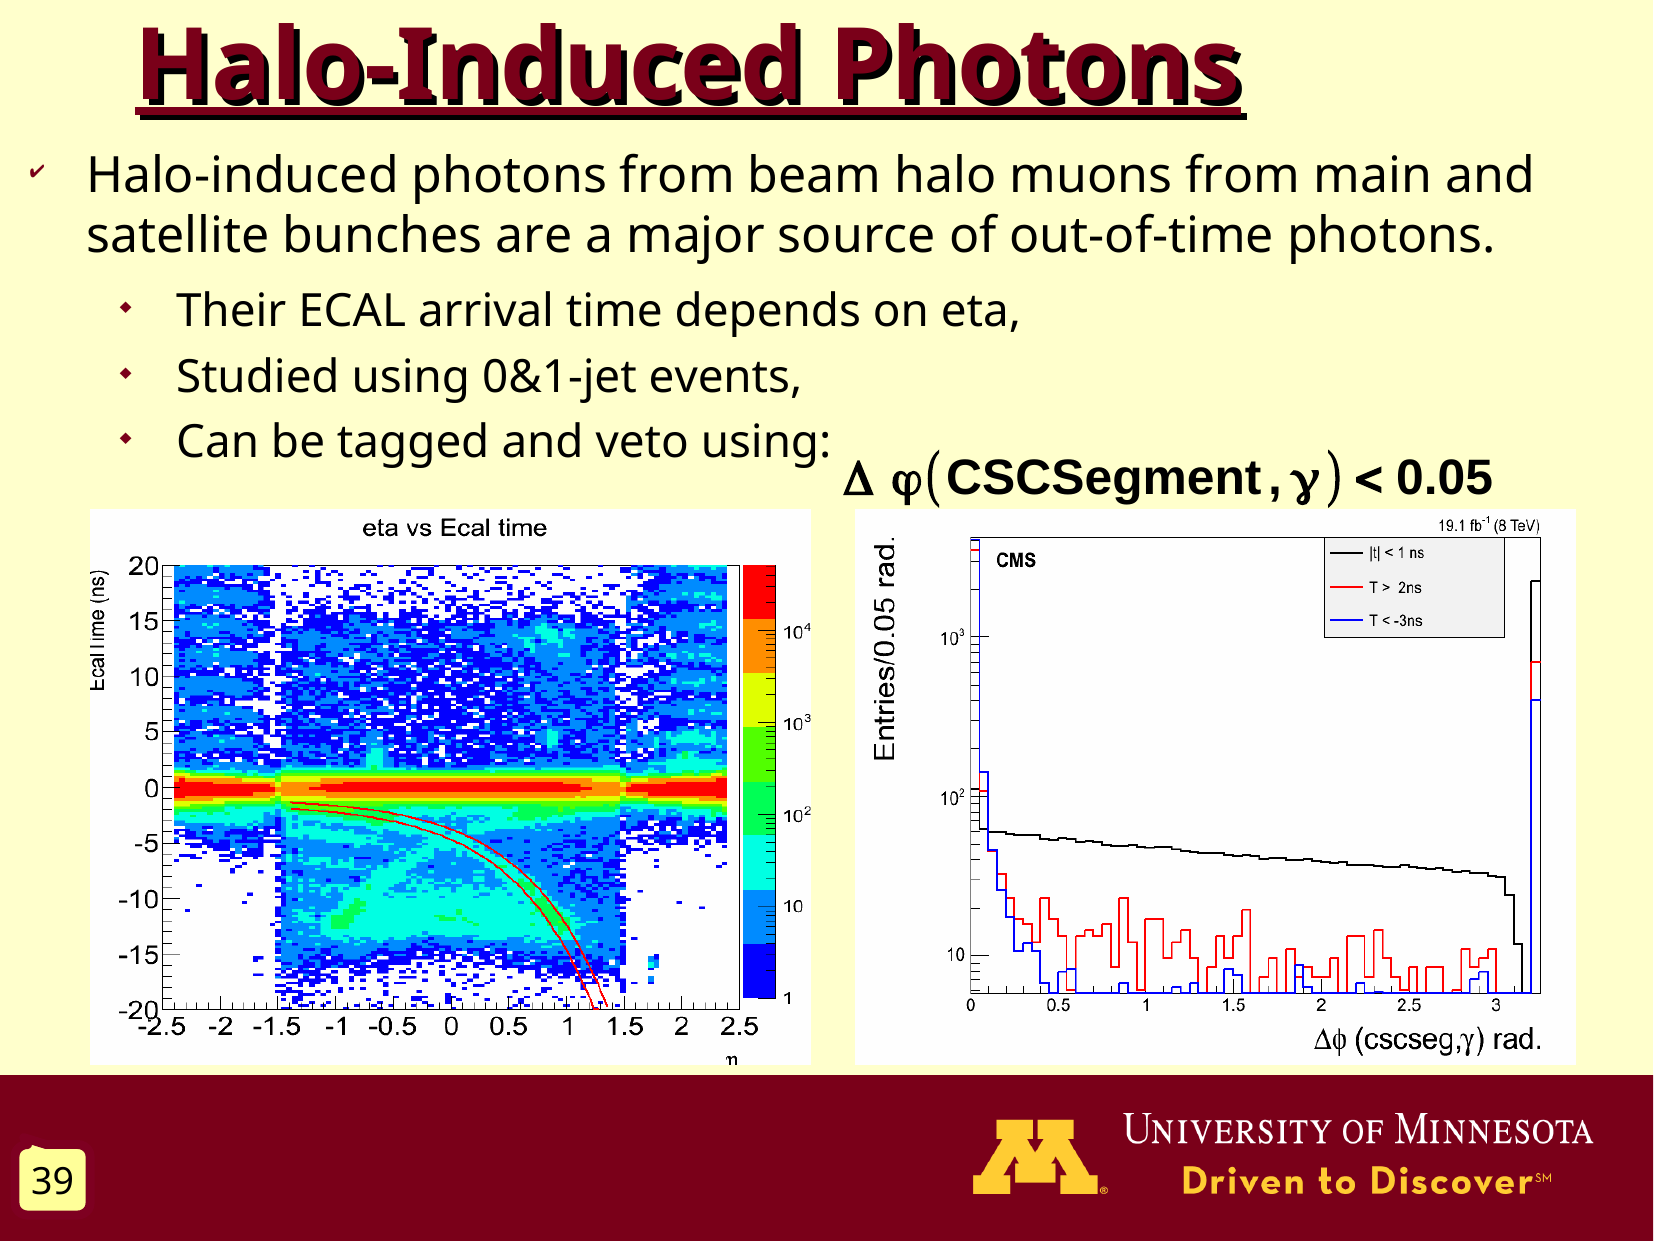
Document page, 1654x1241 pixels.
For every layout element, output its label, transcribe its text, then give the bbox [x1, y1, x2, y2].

list Their ECAL arrival time depends on eta, Studied using 0&1-jet events, Can be tagged and veto using: [105, 270, 1639, 586]
picture [0, 1075, 1654, 1241]
picture [90, 509, 811, 1066]
list Halo-induced photons from beam halo muons from main and satellite bunches are a major source of out-of-time photons. [15, 135, 1639, 286]
picture [855, 509, 1576, 1066]
text_box 39 [15, 1137, 91, 1216]
title Halo-Induced Photons [120, 0, 1526, 135]
chart [835, 445, 1501, 511]
